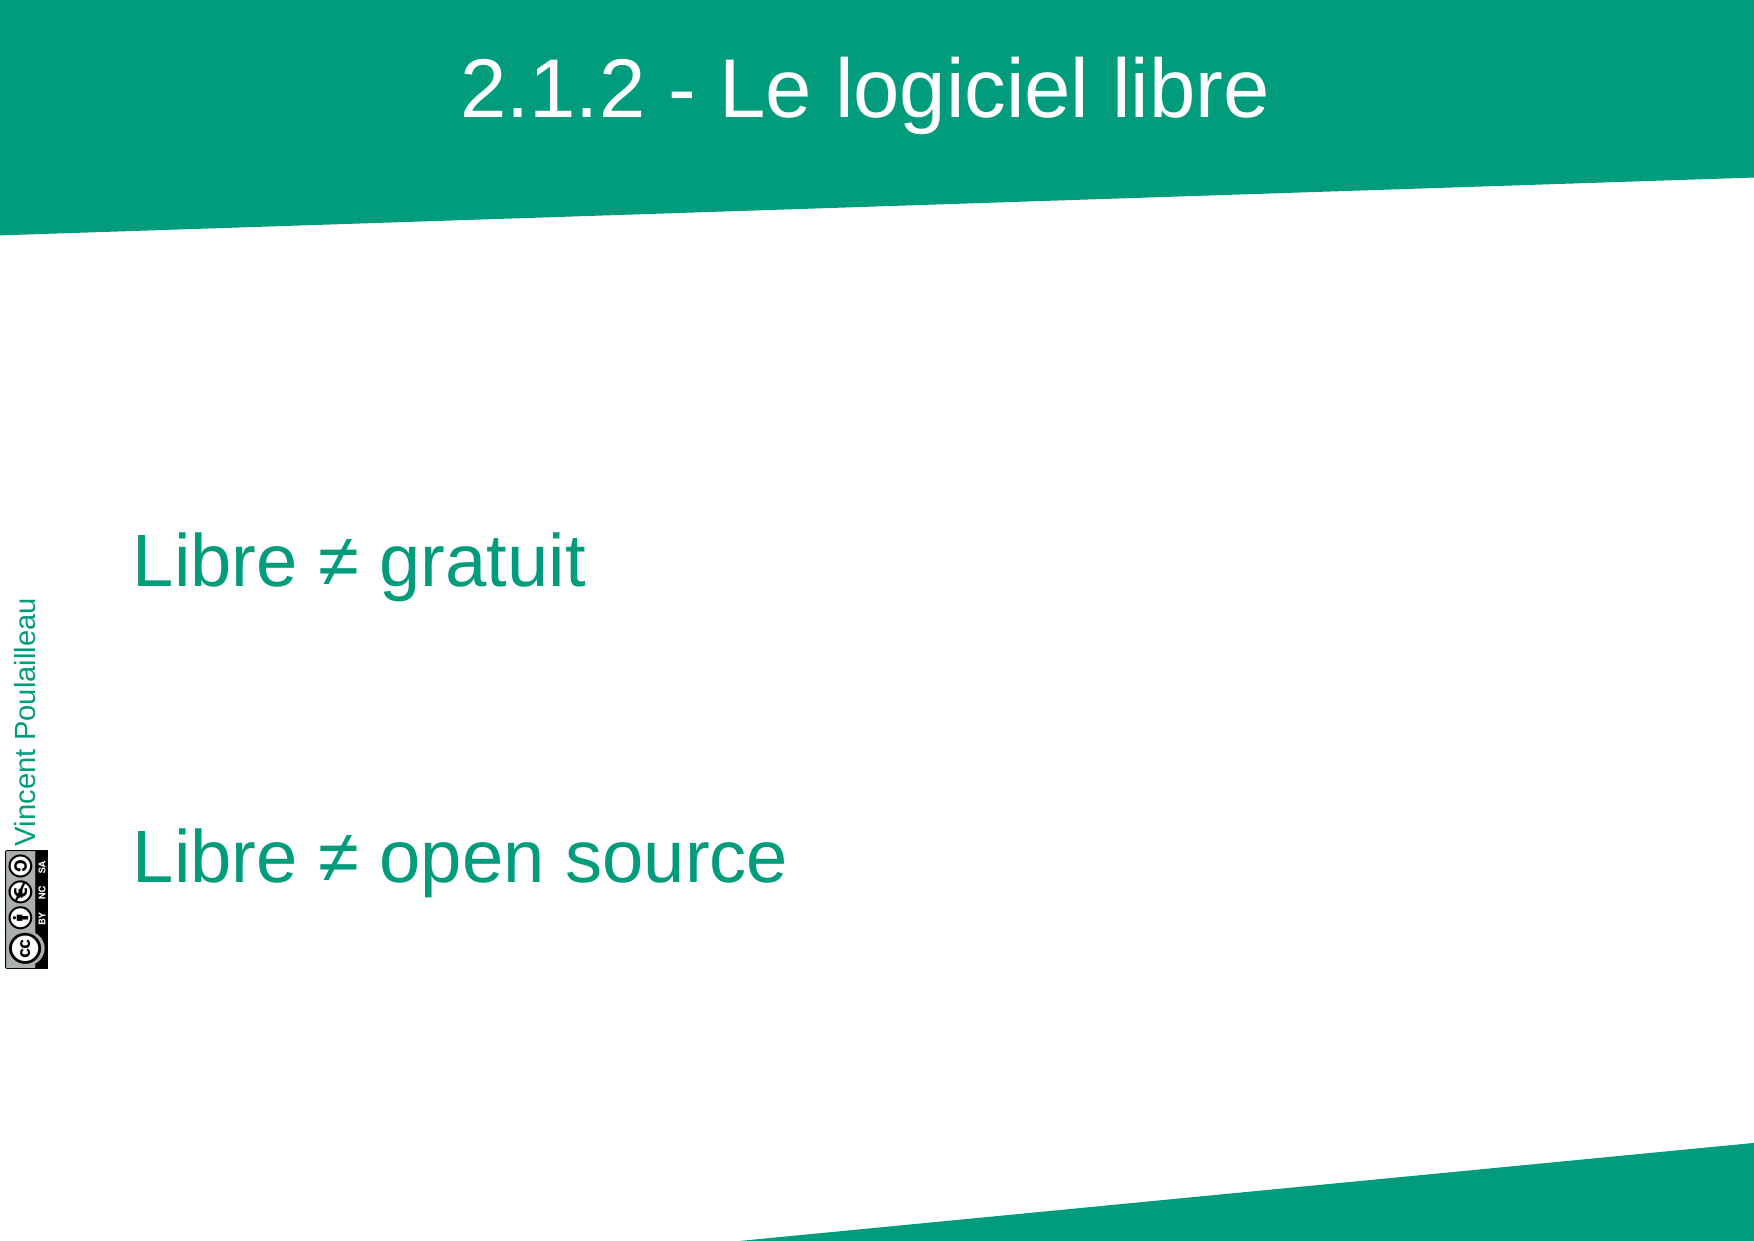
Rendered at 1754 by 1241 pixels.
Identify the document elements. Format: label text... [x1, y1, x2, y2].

text_box 2.1.2 - Le logiciel libre [0, 0, 1754, 178]
text_box Libre ≠ gratuit Libre ≠ open source [0, 178, 1754, 1241]
text_box © 2019 Vincent Poulailleau [1, 448, 61, 1099]
picture [5, 850, 48, 969]
